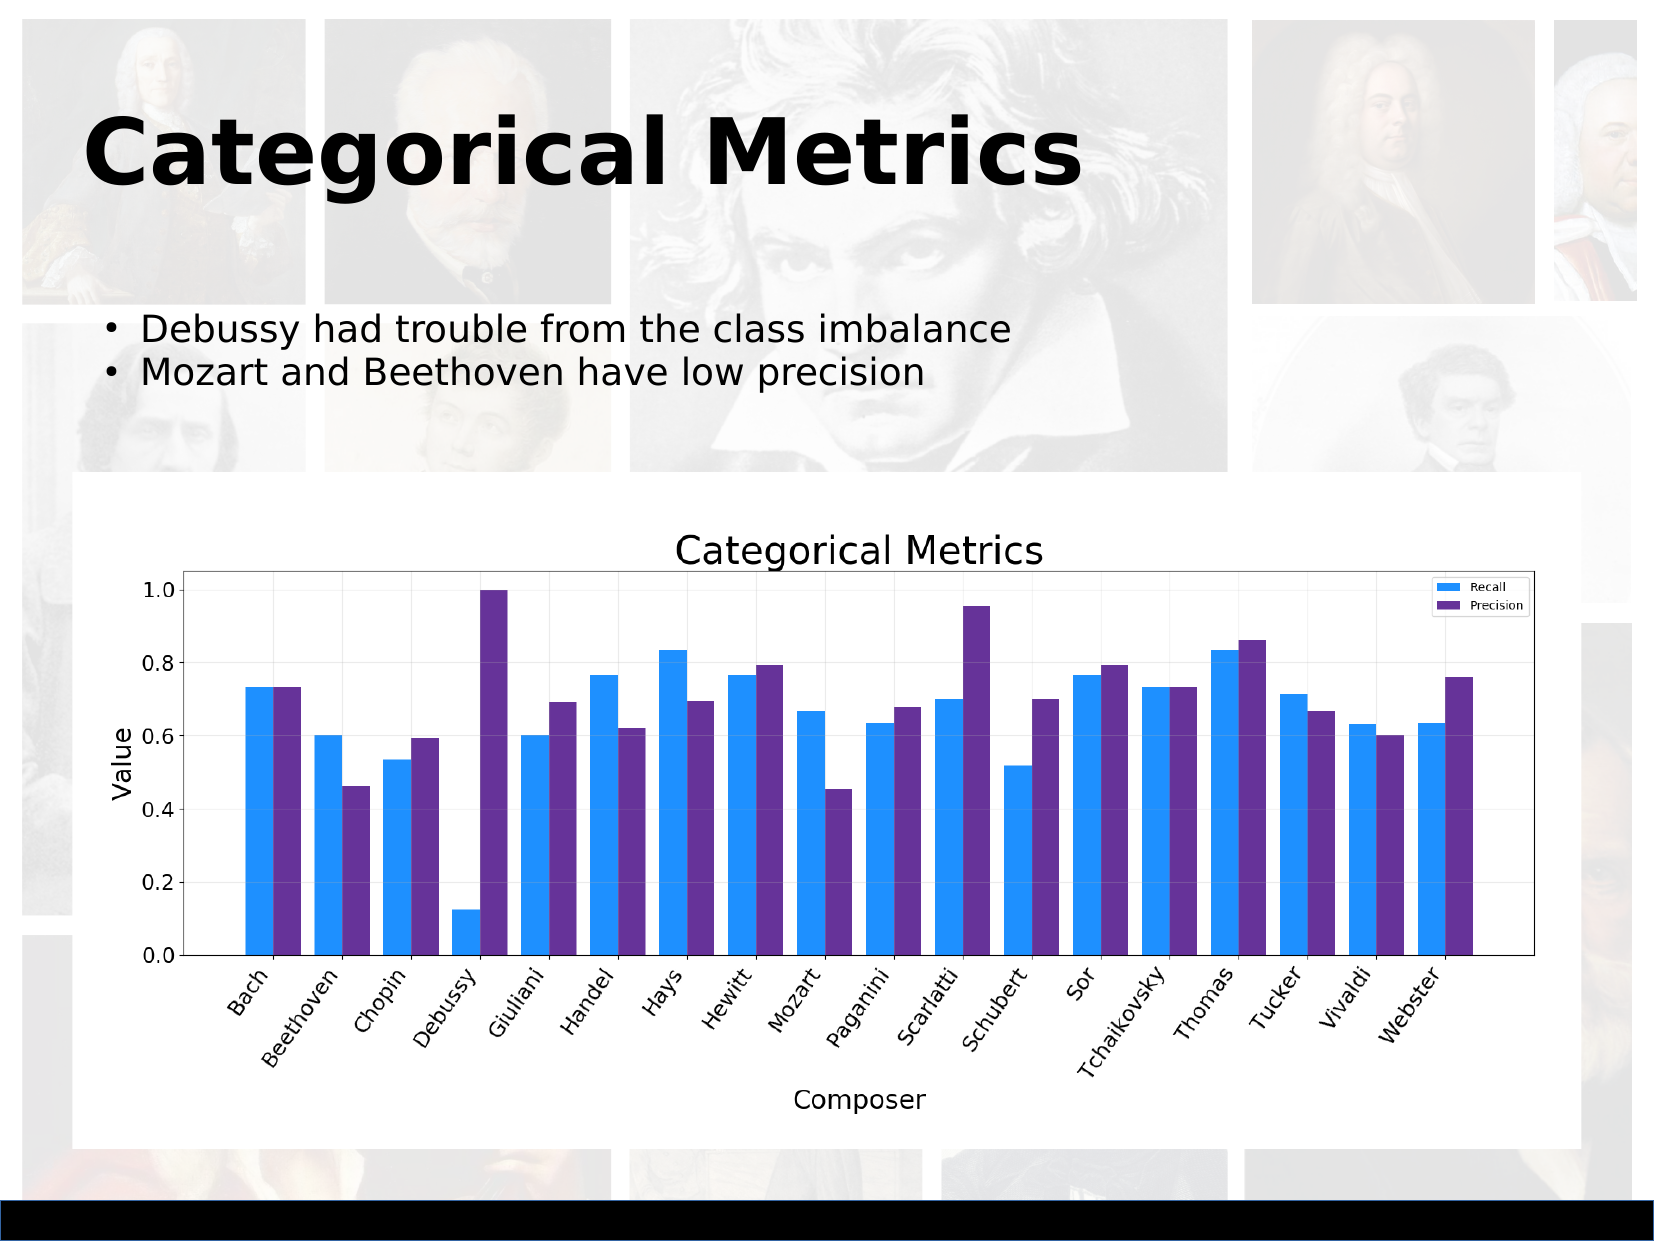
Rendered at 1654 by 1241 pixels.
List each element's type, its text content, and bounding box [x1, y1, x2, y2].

picture [72, 472, 1582, 1149]
title Categorical Metrics [82, 49, 1571, 257]
text_box Debussy had trouble from the class imbalance Mozart and Beethoven have low precision [90, 300, 1028, 402]
